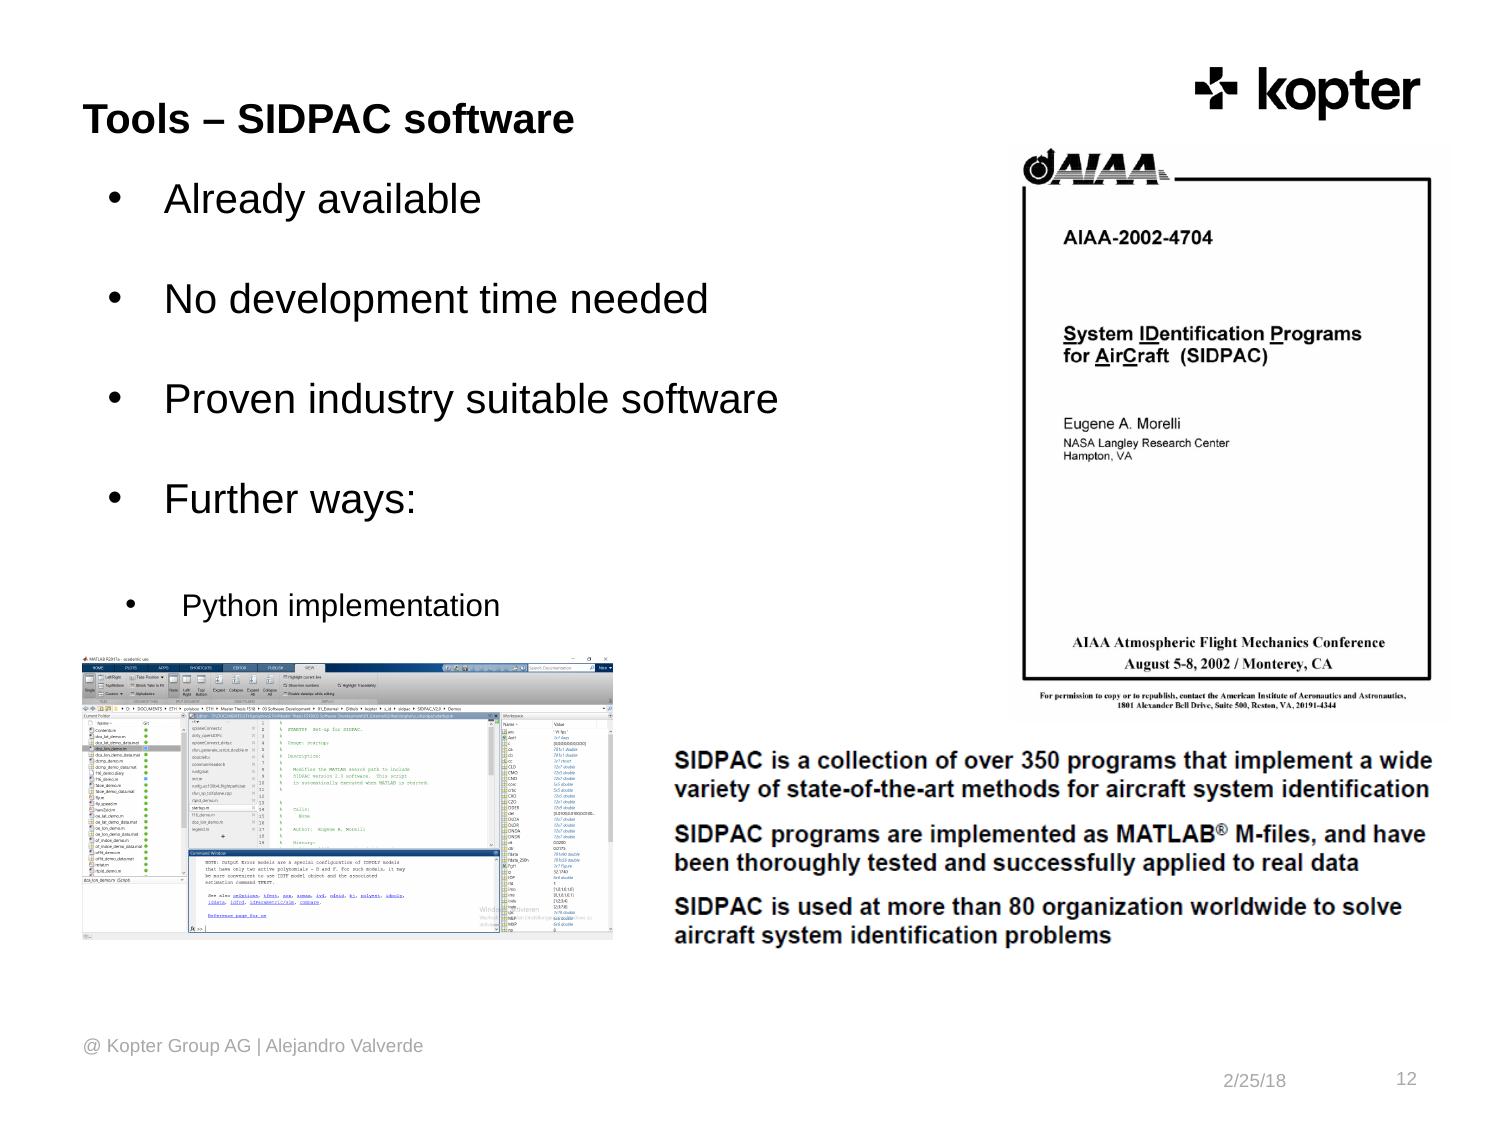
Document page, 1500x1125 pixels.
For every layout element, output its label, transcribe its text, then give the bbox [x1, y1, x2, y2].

picture [1194, 66, 1421, 121]
picture [82, 655, 613, 940]
picture [664, 739, 1451, 959]
title Tools – SIDPAC software [82, 64, 1153, 142]
list @ Kopter Group AG | Alejandro Valverde [82, 1033, 703, 1063]
picture [1010, 143, 1451, 723]
list Already available No development time needed Proven industry suitable software Further ways: Python implementation [107, 172, 959, 626]
slide_number <number> [1328, 1067, 1418, 1097]
slide_number 2/25/18 [1181, 1069, 1329, 1099]
